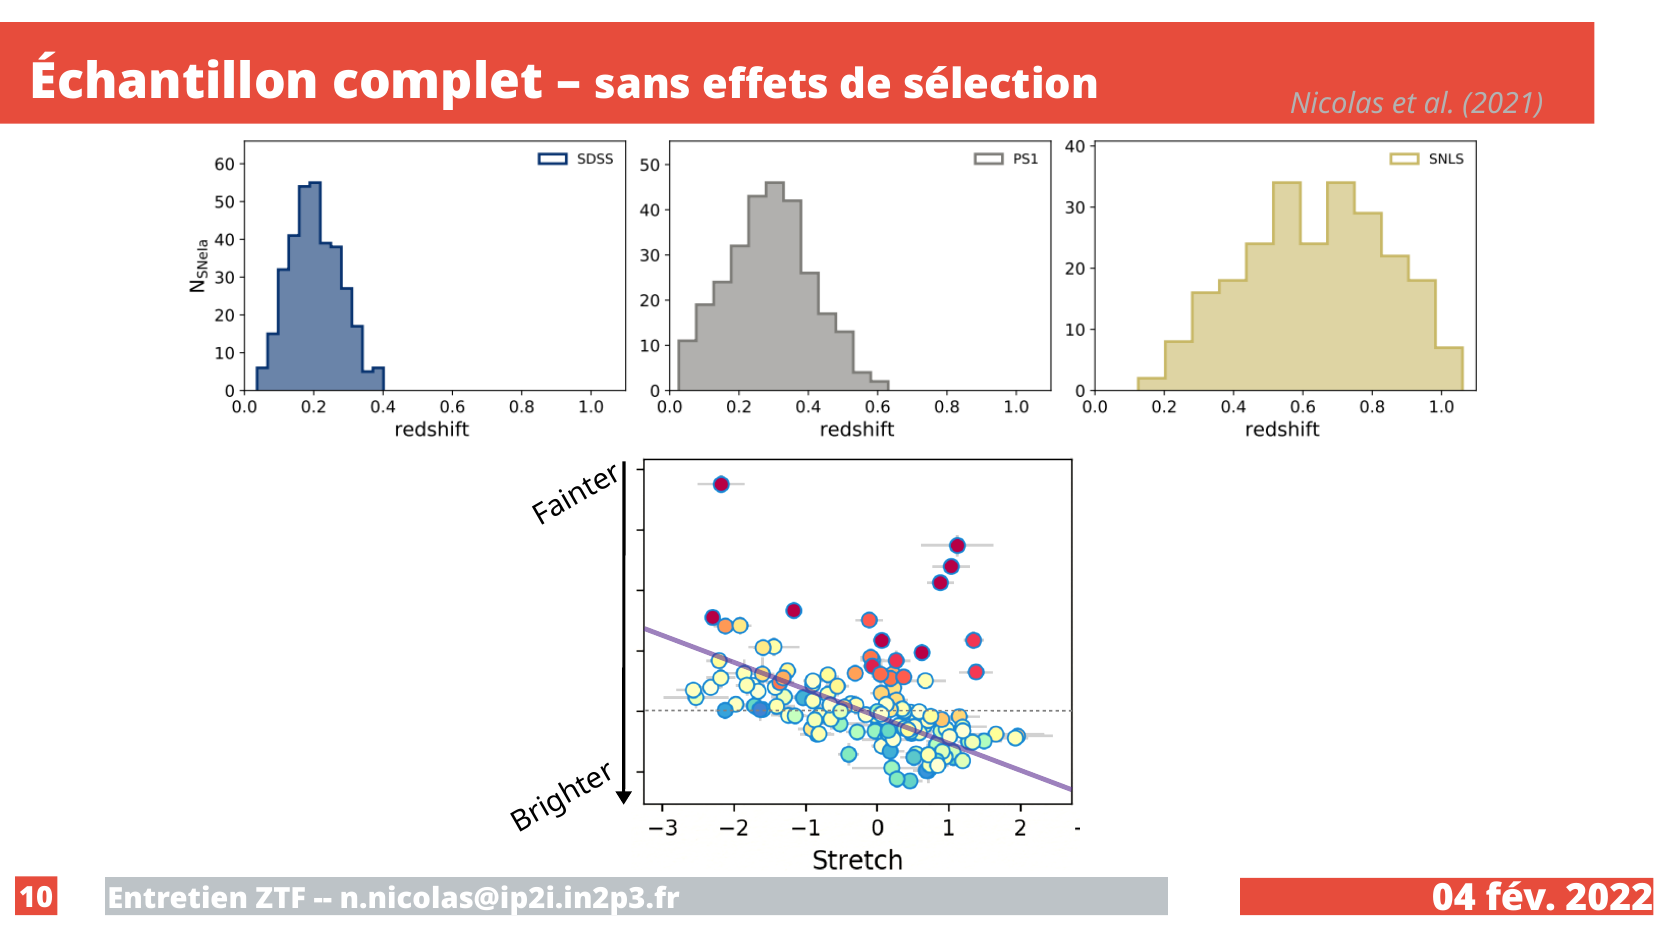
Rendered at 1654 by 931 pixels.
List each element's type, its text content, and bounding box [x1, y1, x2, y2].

text_box Fainter [507, 451, 633, 543]
text_box Nicolas et al. (2021) [1275, 75, 1601, 125]
title Échantillon complet – sans effets de sélection [29, 44, 1565, 113]
text_box Brighter [486, 732, 622, 850]
picture [631, 455, 1081, 871]
picture [180, 130, 1486, 451]
text_box Brighter [626, 752, 631, 784]
